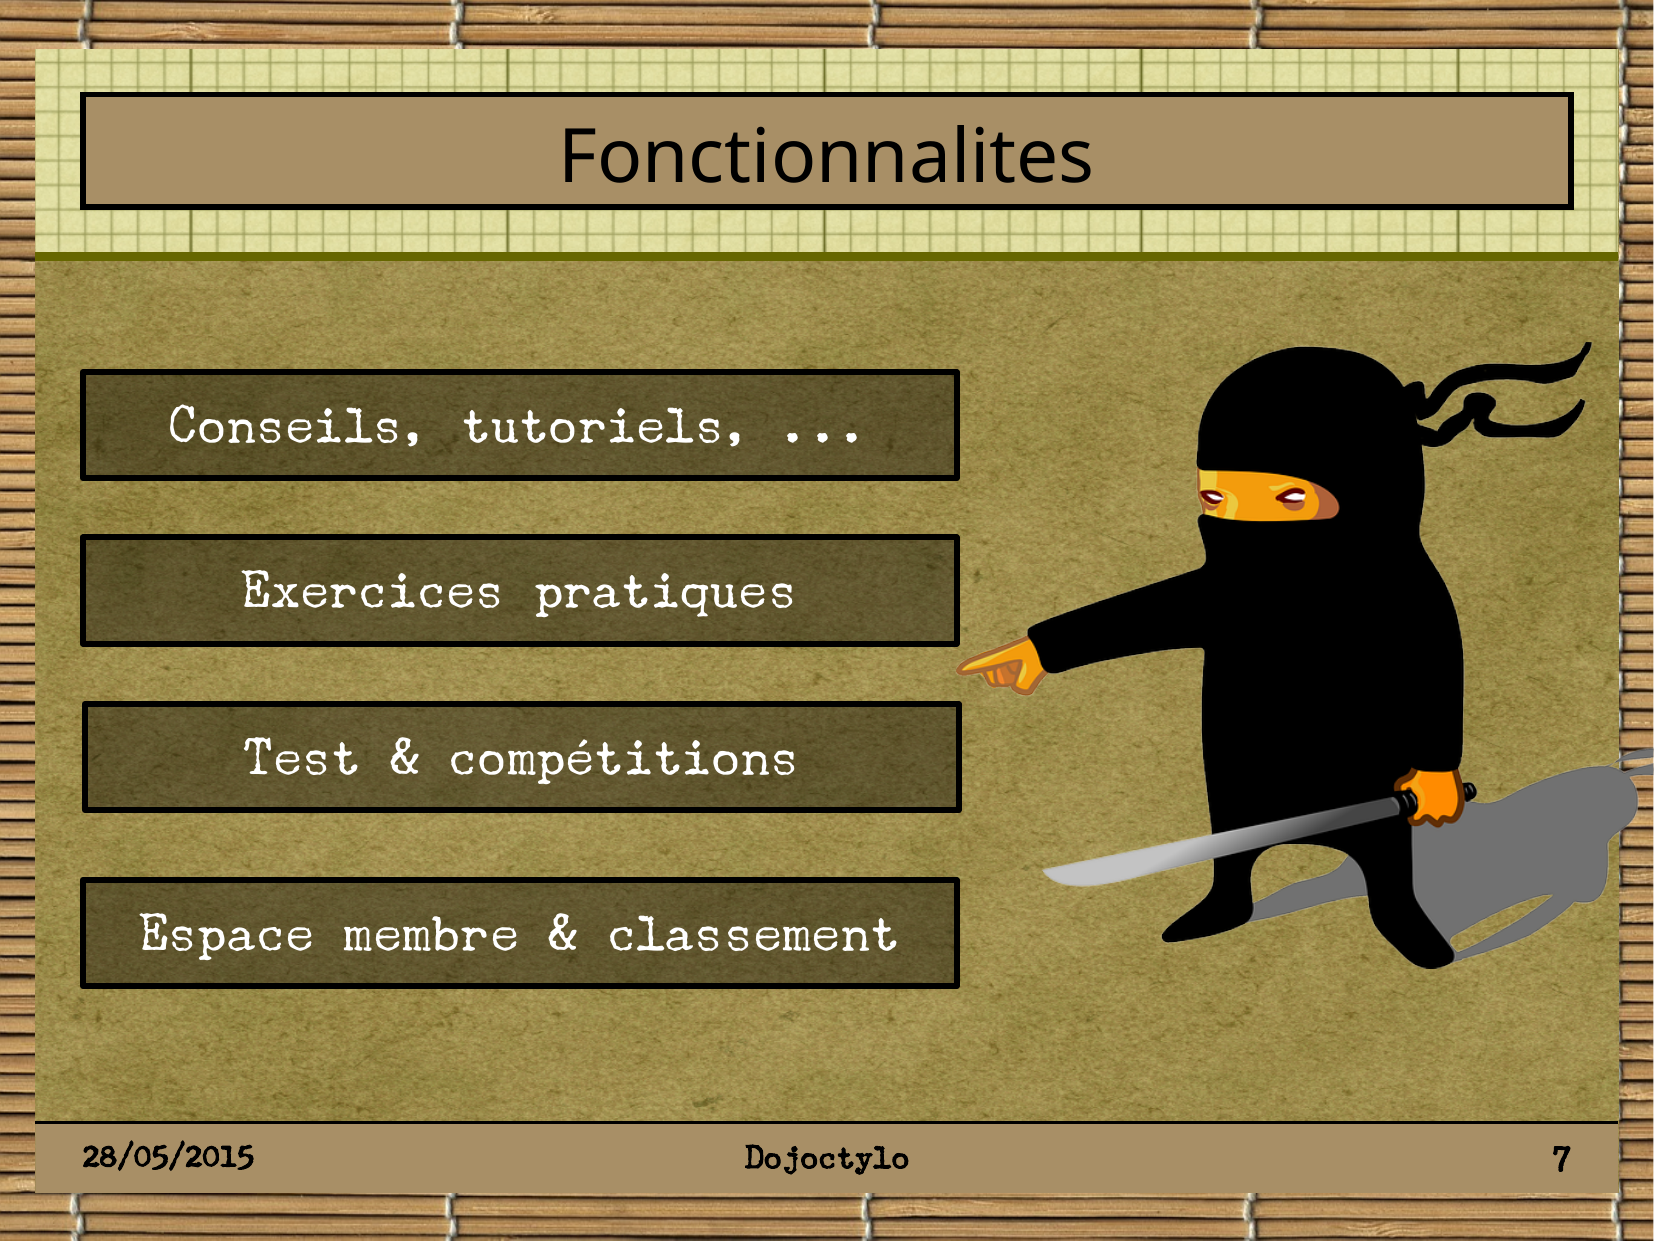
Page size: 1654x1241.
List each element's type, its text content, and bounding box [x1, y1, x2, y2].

text_box Exercices pratiques [82, 537, 957, 644]
text_box Espace membre & classement [82, 879, 957, 987]
text_box Conseils, tutoriels, ... [82, 372, 957, 479]
picture [0, 0, 1654, 1241]
title Fonctionnalites [82, 49, 1571, 257]
text_box Test & compétitions [84, 703, 959, 811]
